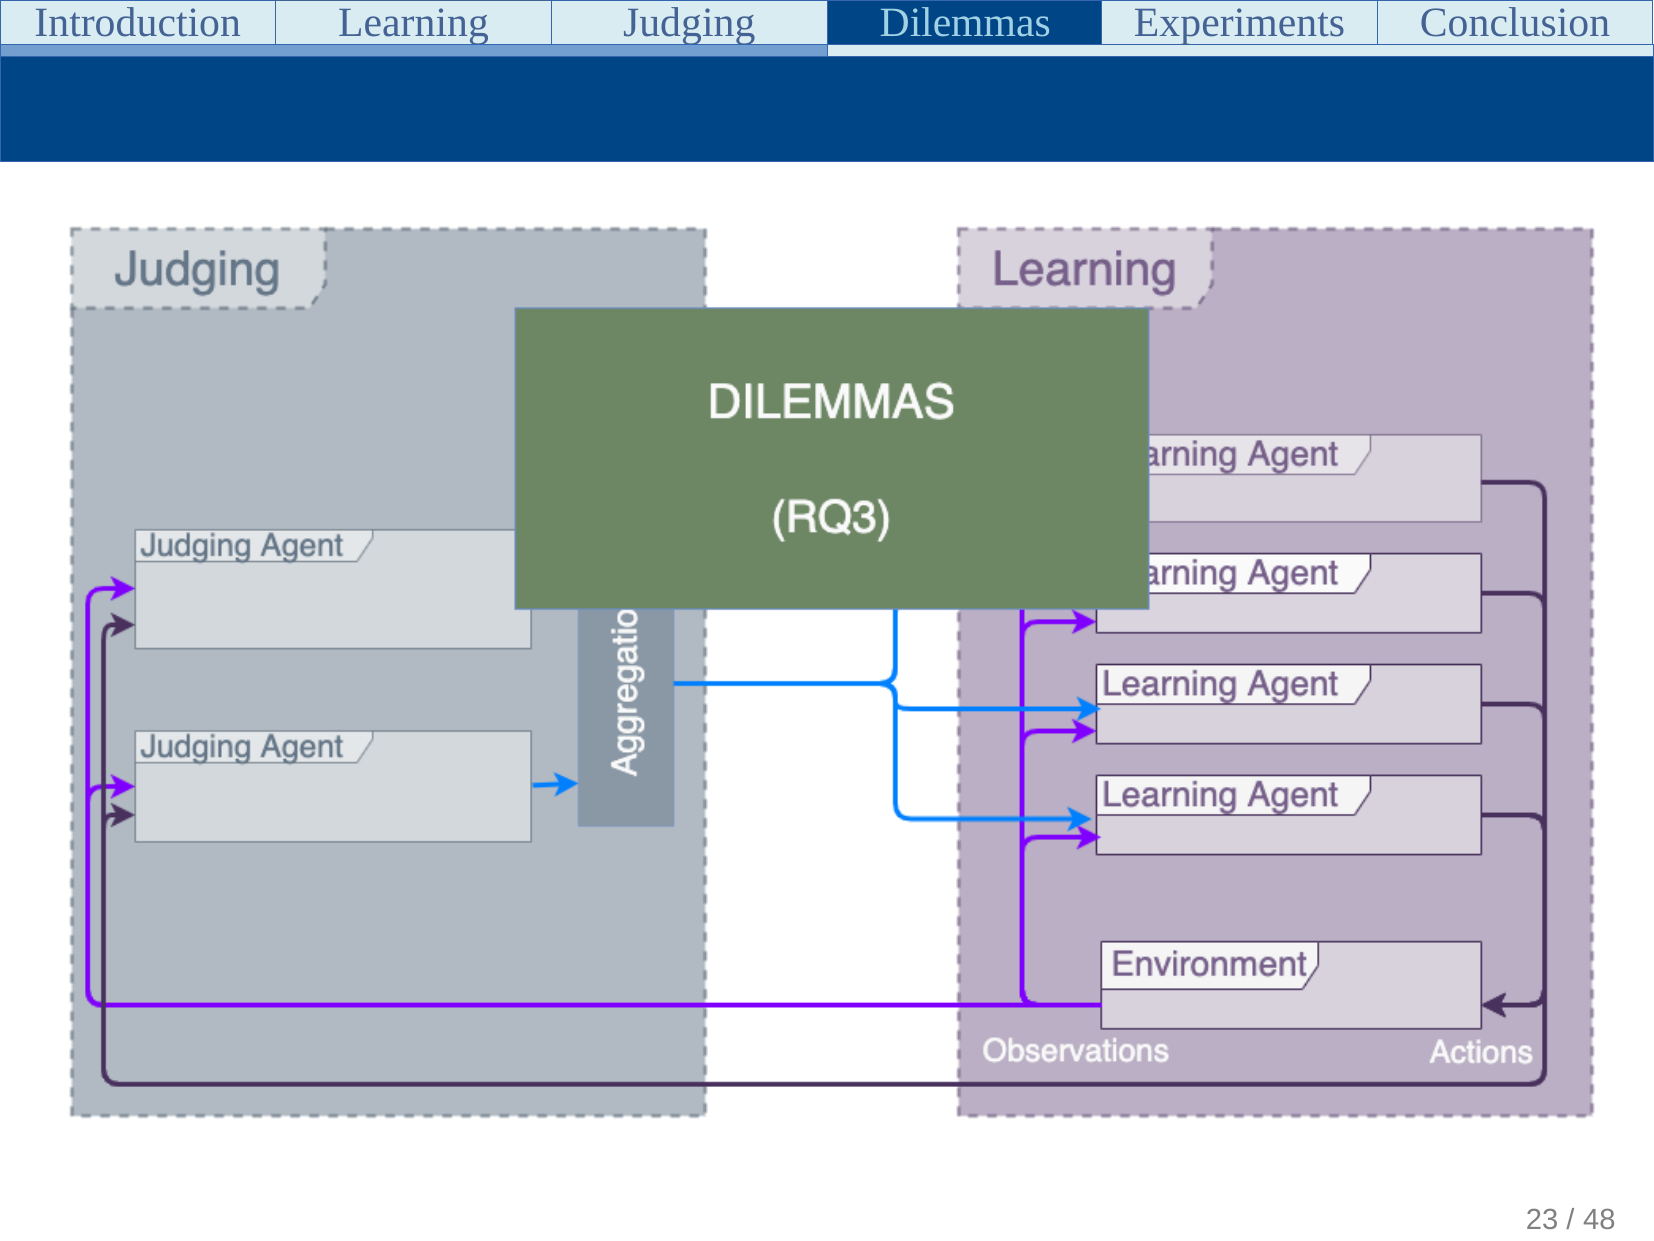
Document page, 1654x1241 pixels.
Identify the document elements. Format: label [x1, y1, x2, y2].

picture [8, 165, 1654, 1163]
text_box [0, 44, 828, 57]
